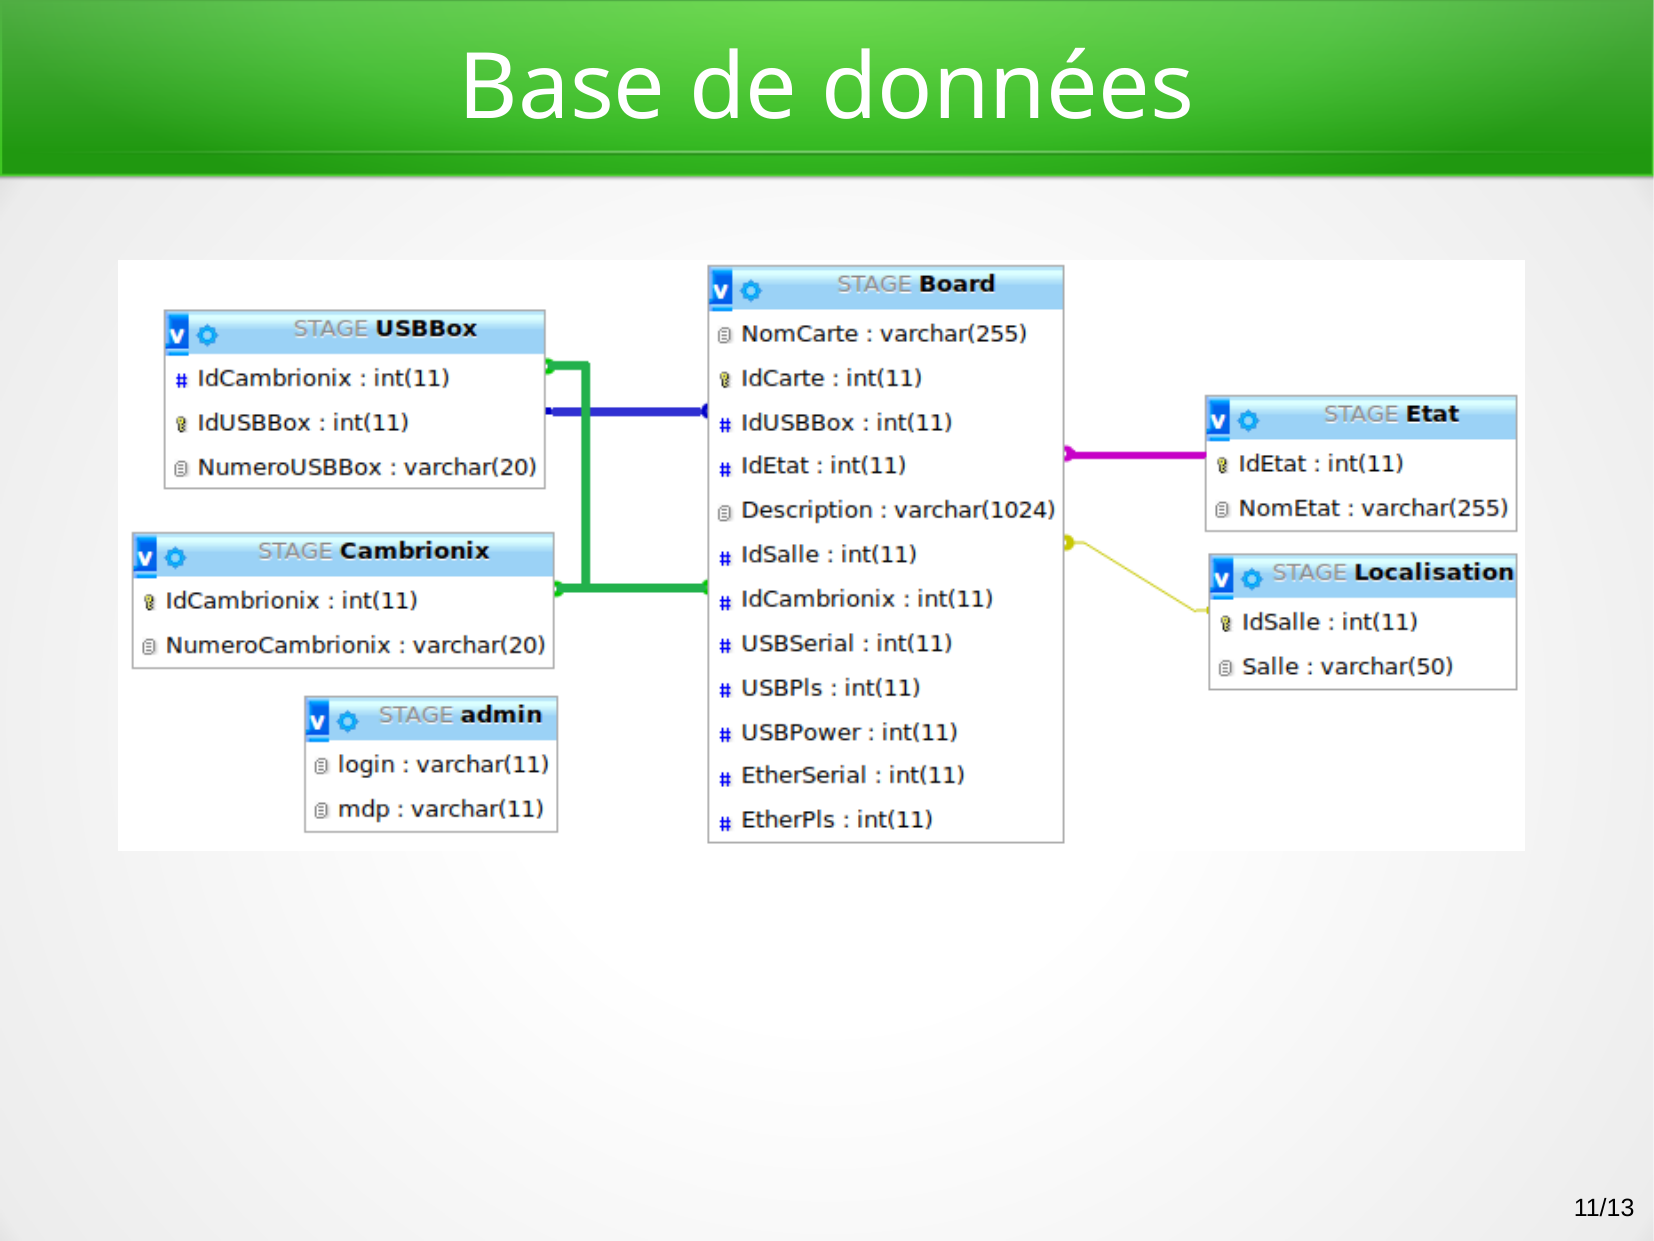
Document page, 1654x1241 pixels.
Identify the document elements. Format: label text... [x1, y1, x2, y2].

title Base de données [82, 11, 1571, 154]
text_box 11/13 [1559, 1186, 1654, 1229]
picture [0, 0, 1654, 1241]
